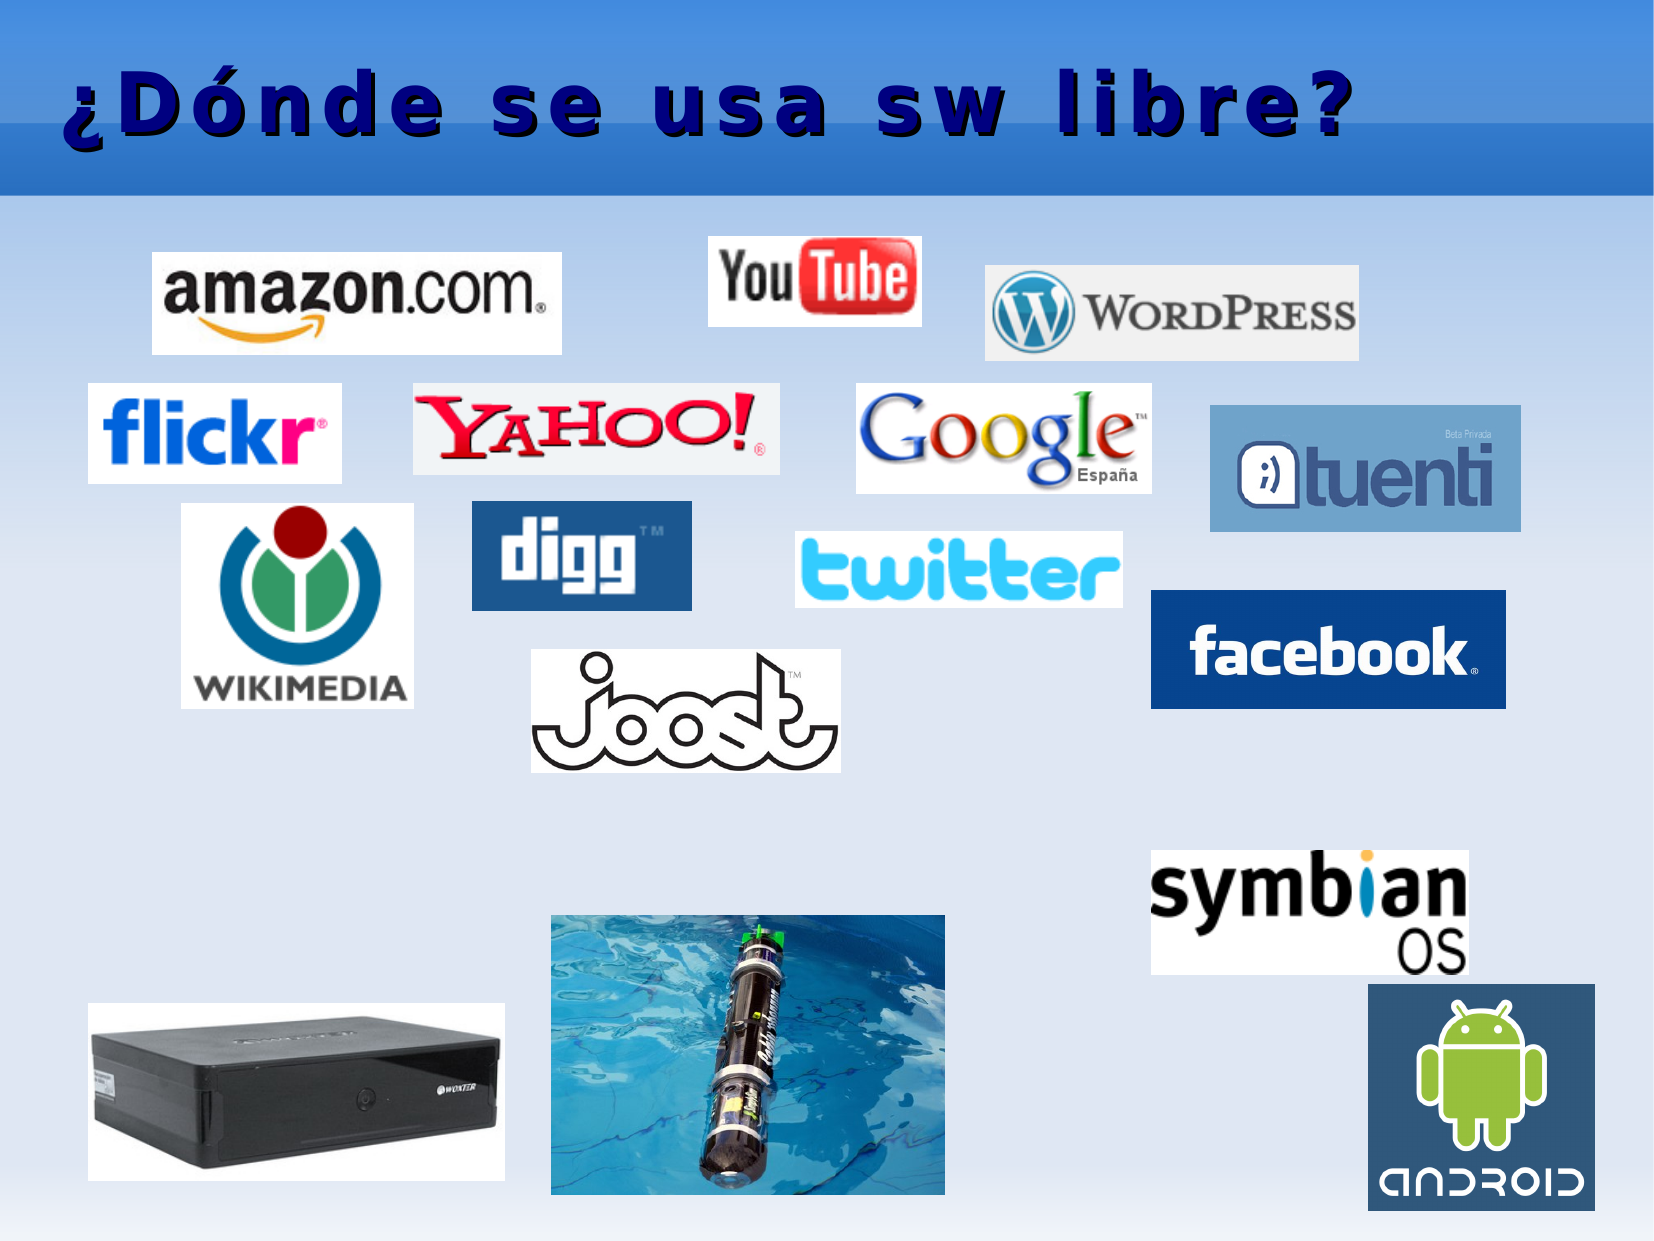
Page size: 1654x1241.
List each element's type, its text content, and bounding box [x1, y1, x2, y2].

title ¿Dónde se usa sw libre? [59, 36, 1654, 171]
picture [0, 0, 1654, 1241]
